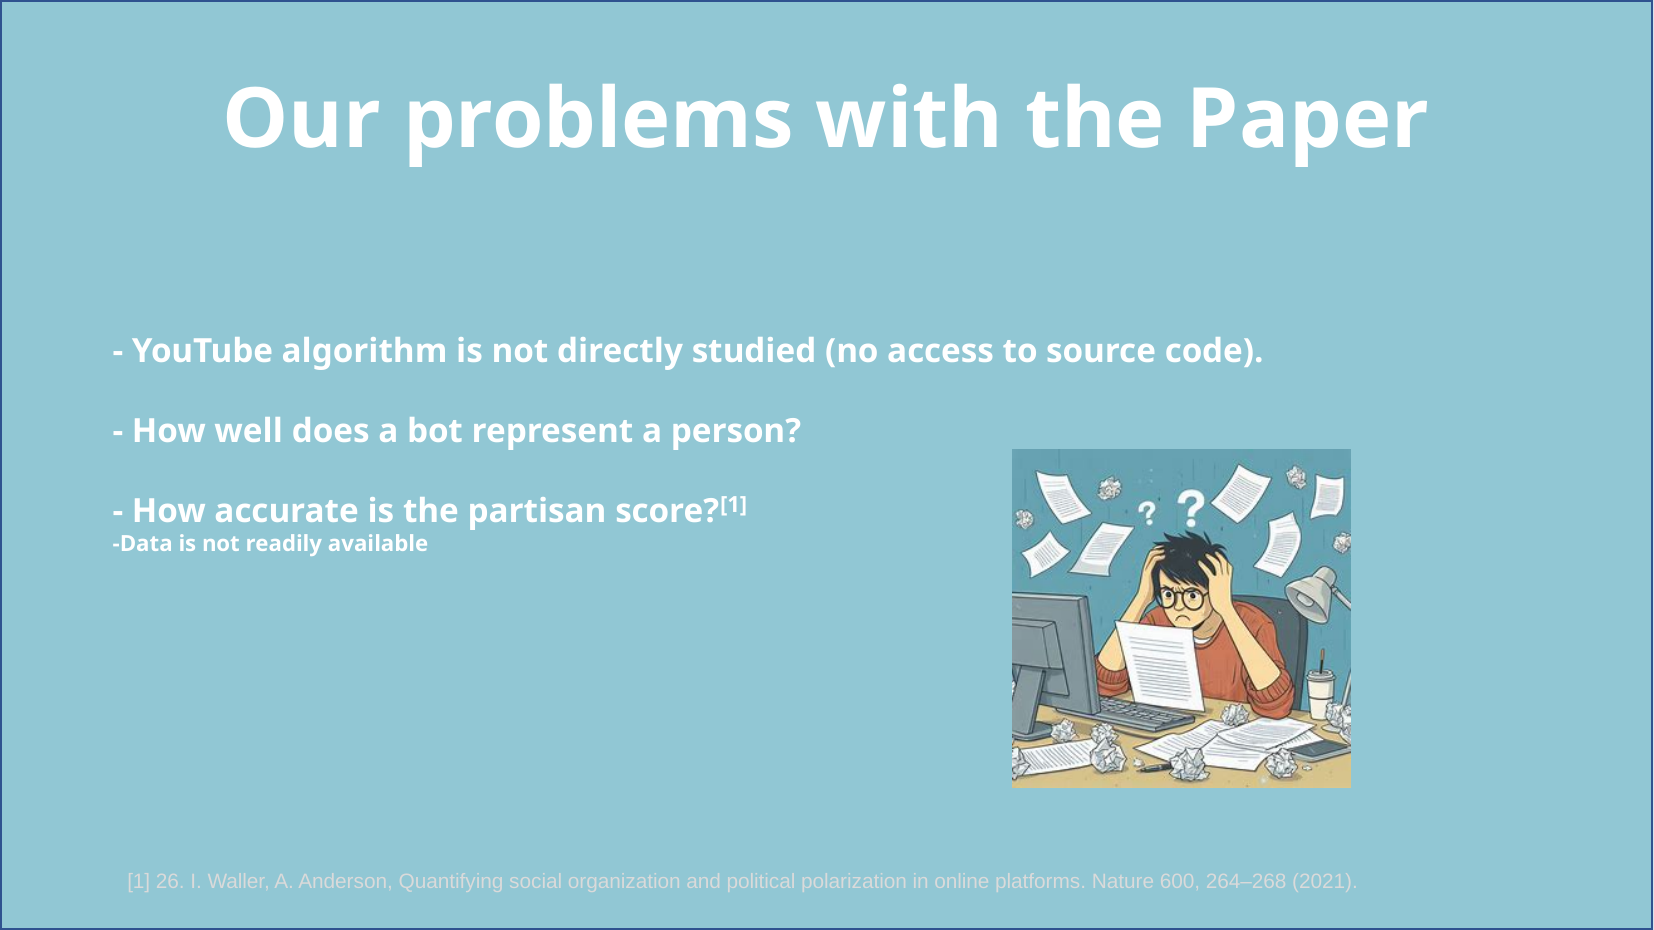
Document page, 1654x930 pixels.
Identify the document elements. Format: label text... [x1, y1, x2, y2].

title Our problems with the Paper [82, 37, 1571, 193]
title - YouTube algorithm is not directly studied (no access to source code). - How well does a bot represent a person? - How accurate is the partisan score?[1] -Data is not readily available [112, 262, 1613, 676]
picture [1012, 450, 1351, 788]
text_box [1] 26. I. Waller, A. Anderson, Quantifying social organization and political polarization in online platforms. Nature 600, 264–268 (2021). [112, 862, 1576, 901]
